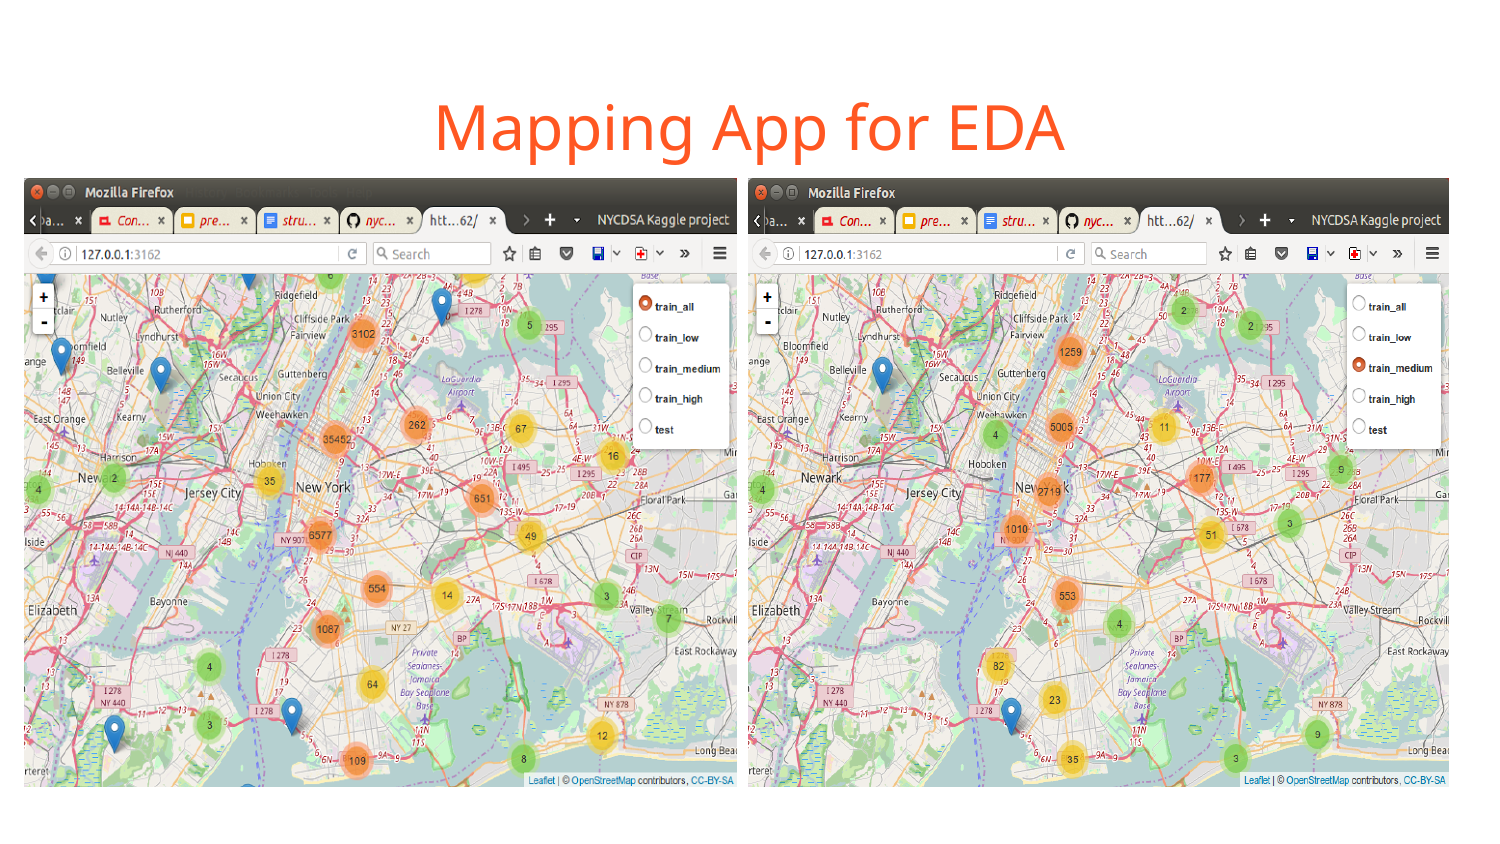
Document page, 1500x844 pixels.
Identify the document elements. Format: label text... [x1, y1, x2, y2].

picture [24, 178, 737, 787]
picture [748, 178, 1449, 787]
title Mapping App for EDA [51, 72, 1449, 167]
